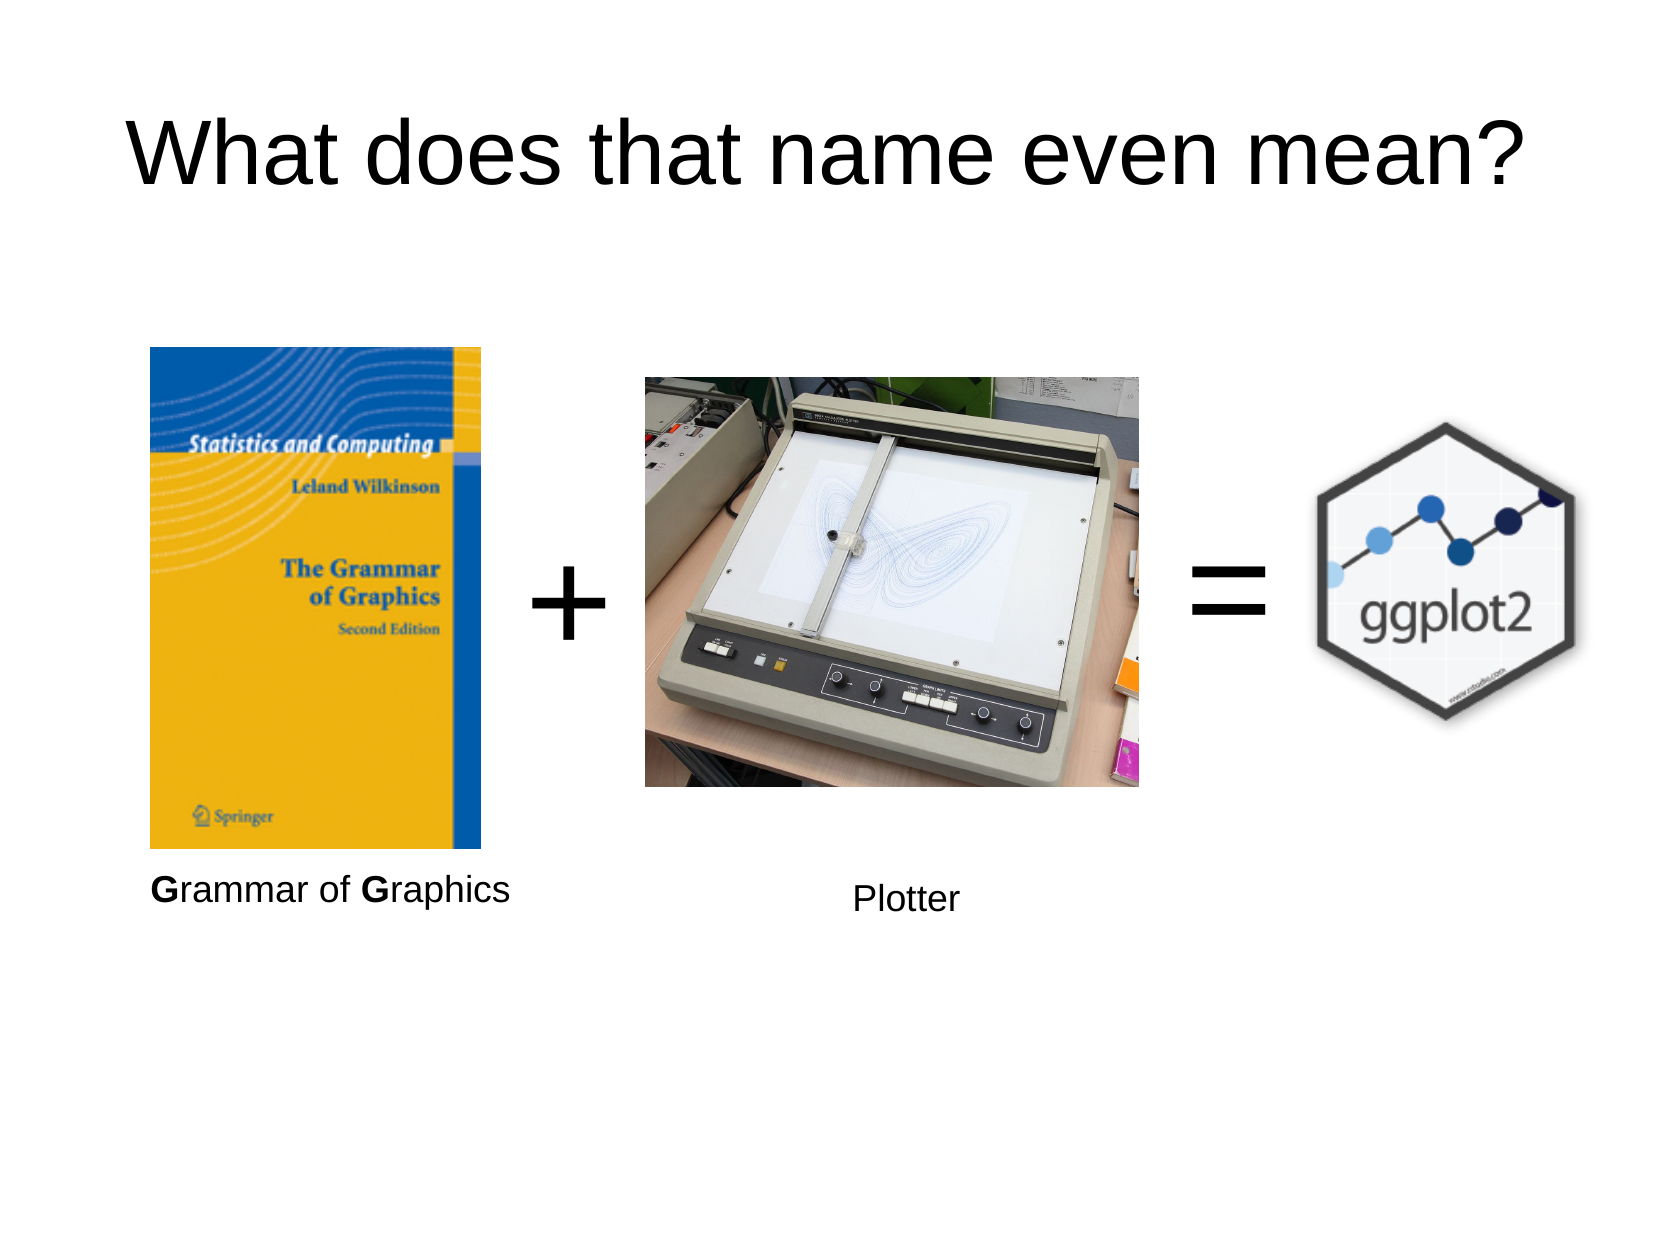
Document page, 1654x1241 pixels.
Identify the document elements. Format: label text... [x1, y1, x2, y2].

picture [1305, 412, 1593, 738]
text_box Plotter [837, 870, 976, 927]
text_box Grammar of Graphics [135, 860, 526, 918]
picture [150, 347, 481, 849]
title What does that name even mean? [82, 49, 1571, 257]
text_box + [510, 510, 646, 693]
picture [645, 377, 1139, 787]
text_box = [1170, 497, 1306, 681]
